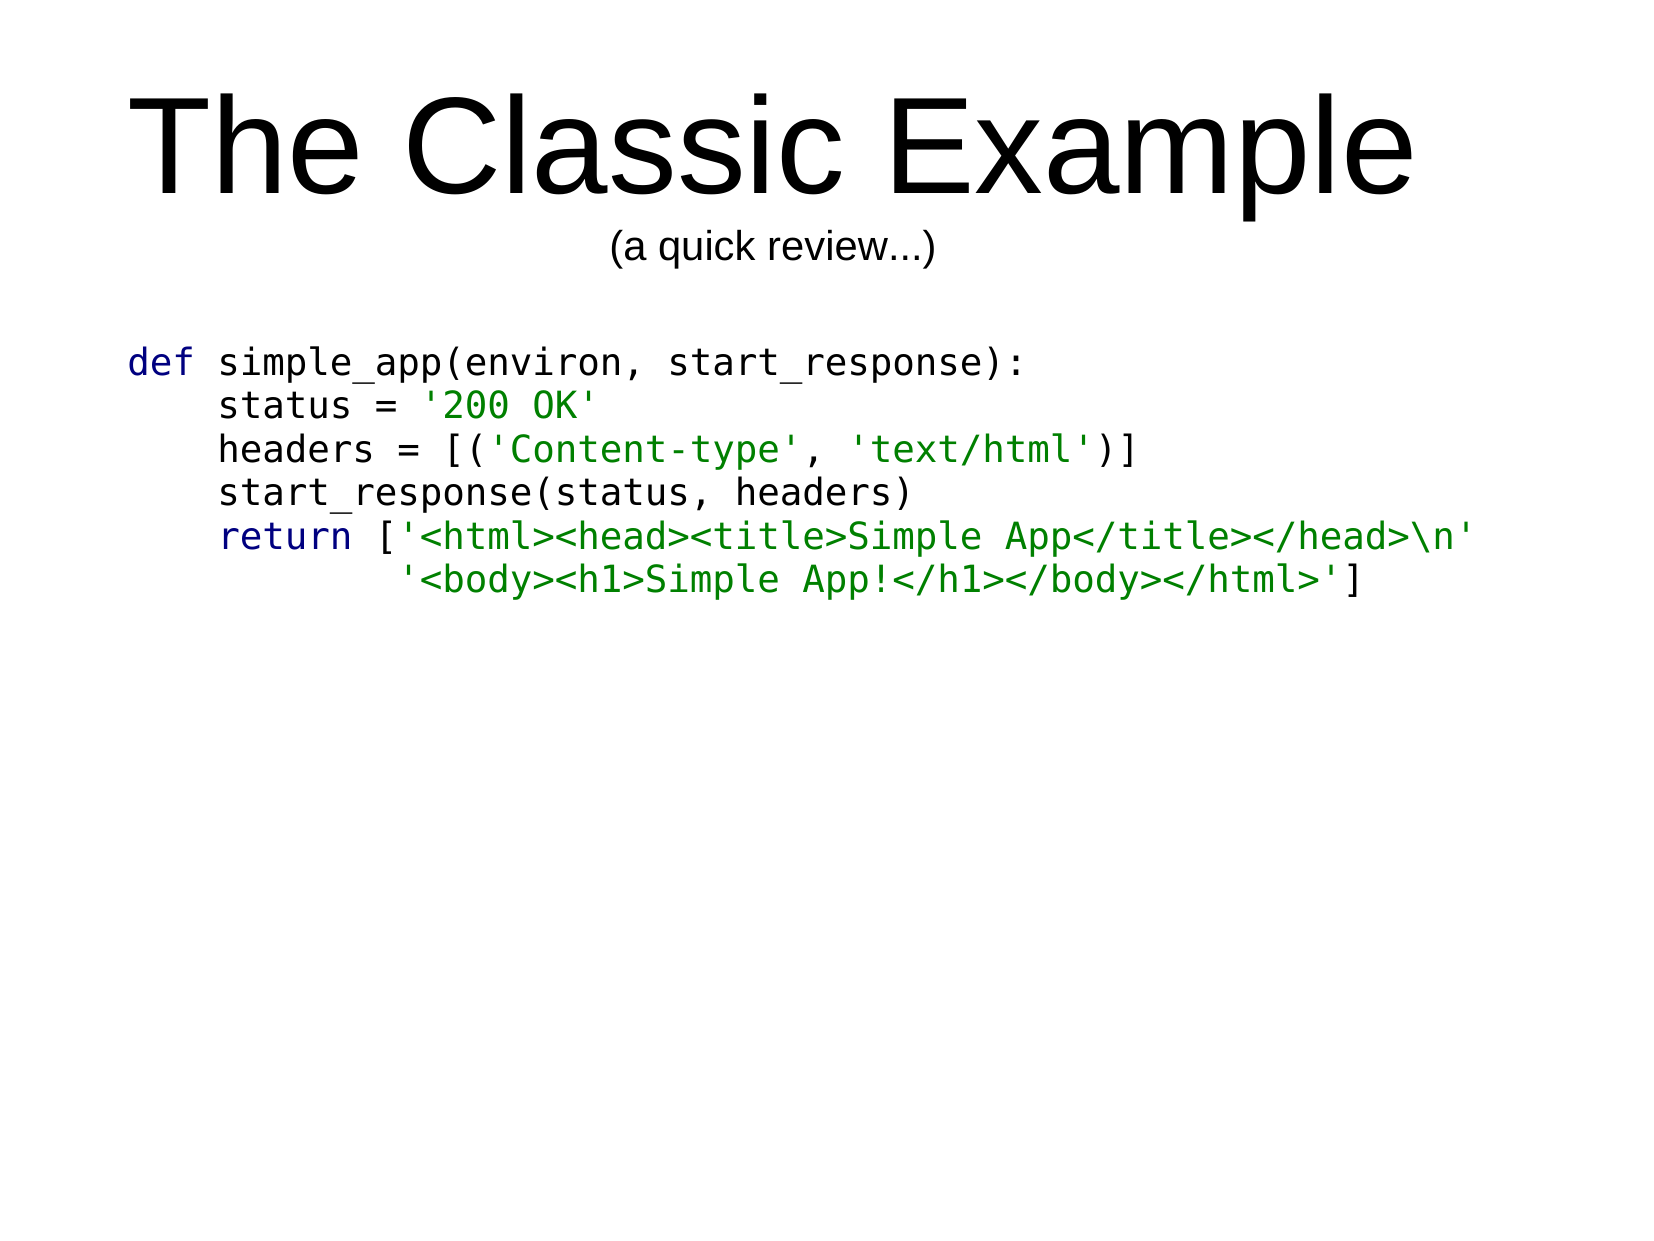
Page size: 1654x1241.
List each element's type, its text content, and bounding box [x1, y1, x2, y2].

text_box def simple_app(environ, start_response): status = '200 OK' headers = [('Content-type', 'text/html')] start_response(status, headers) return ['<html><head><title>Simple App</title></head>\n' '<body><h1>Simple App!</h1></body></html>'] [112, 333, 1538, 976]
text_box The Classic Example (a quick review...) [112, 61, 1434, 277]
